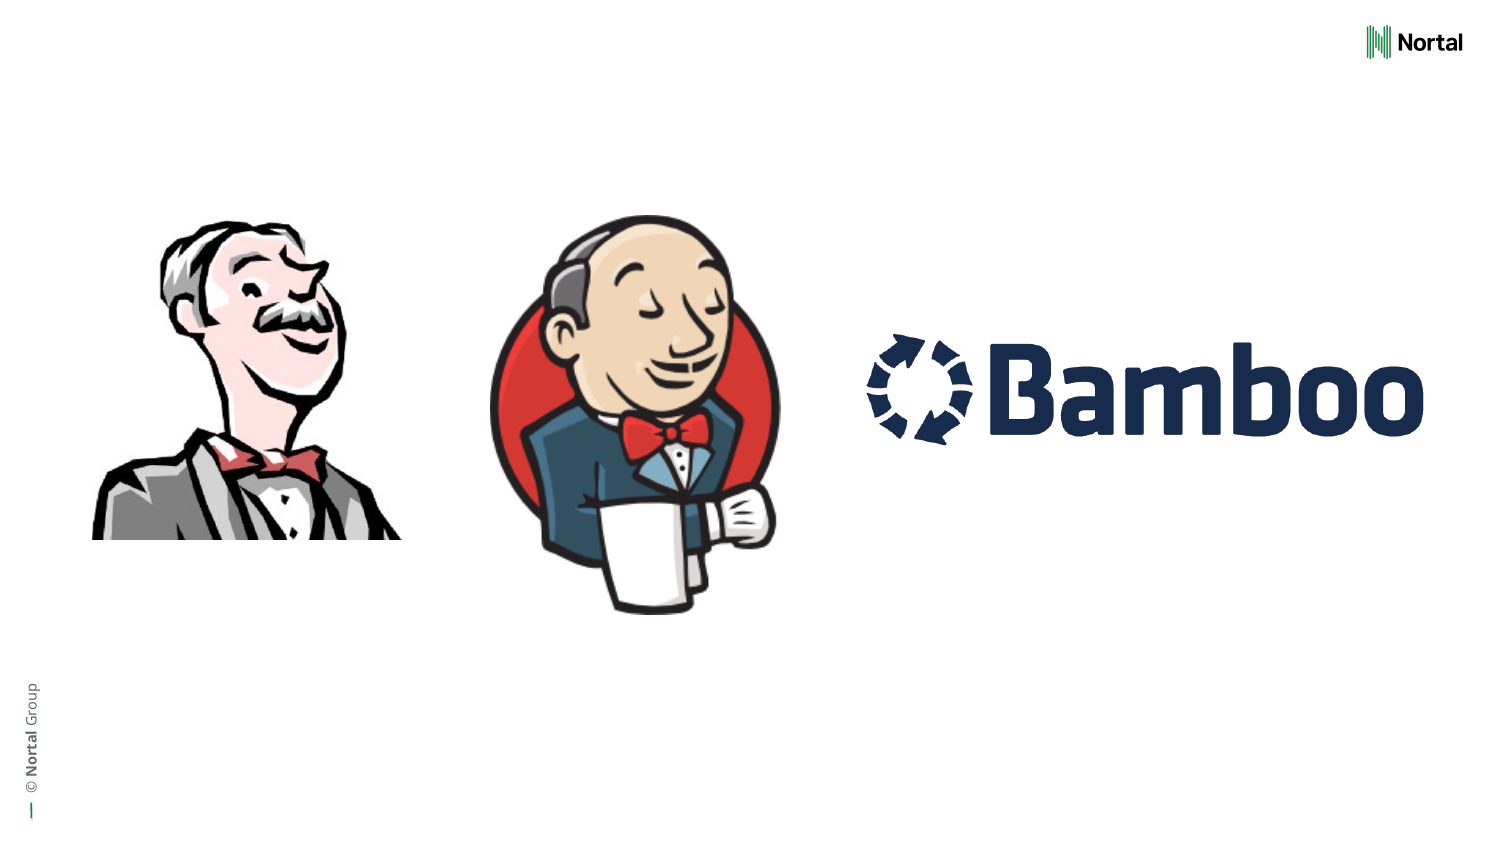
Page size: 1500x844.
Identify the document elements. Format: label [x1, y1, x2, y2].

picture [70, 199, 419, 541]
picture [490, 215, 781, 616]
picture [855, 321, 1441, 462]
